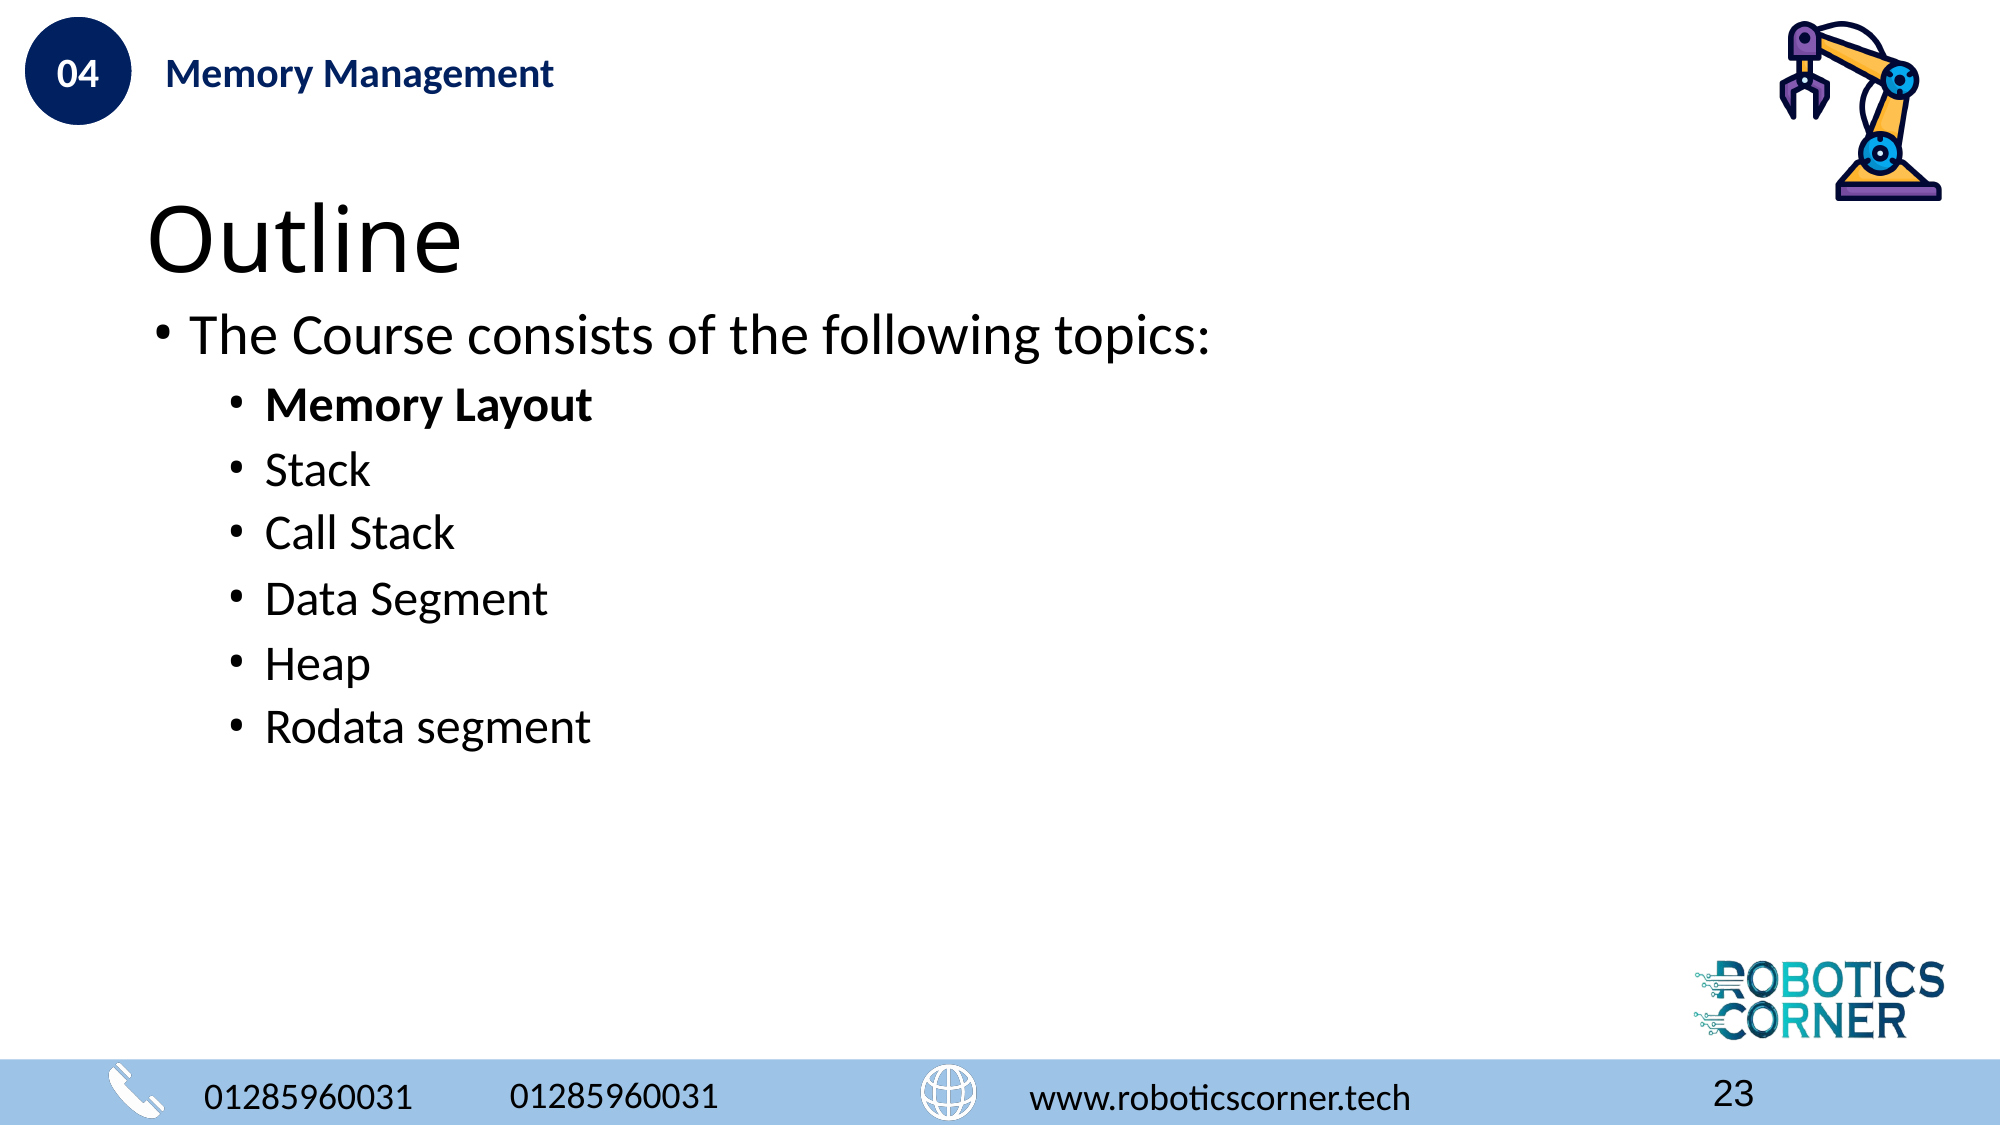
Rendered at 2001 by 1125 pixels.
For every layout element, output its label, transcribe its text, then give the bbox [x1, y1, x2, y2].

text_box Memory Management [150, 38, 622, 103]
text_box The Course consists of the following topics: Memory Layout Stack Call Stack Data Segment Heap Rodata segment [150, 288, 1215, 754]
text_box <number> [1698, 1065, 1899, 1125]
picture [103, 1057, 170, 1124]
picture [915, 1059, 981, 1125]
picture [1771, 21, 1950, 201]
title Outline [143, 139, 481, 330]
picture [1680, 859, 1953, 1125]
text_box 04 [22, 14, 134, 128]
